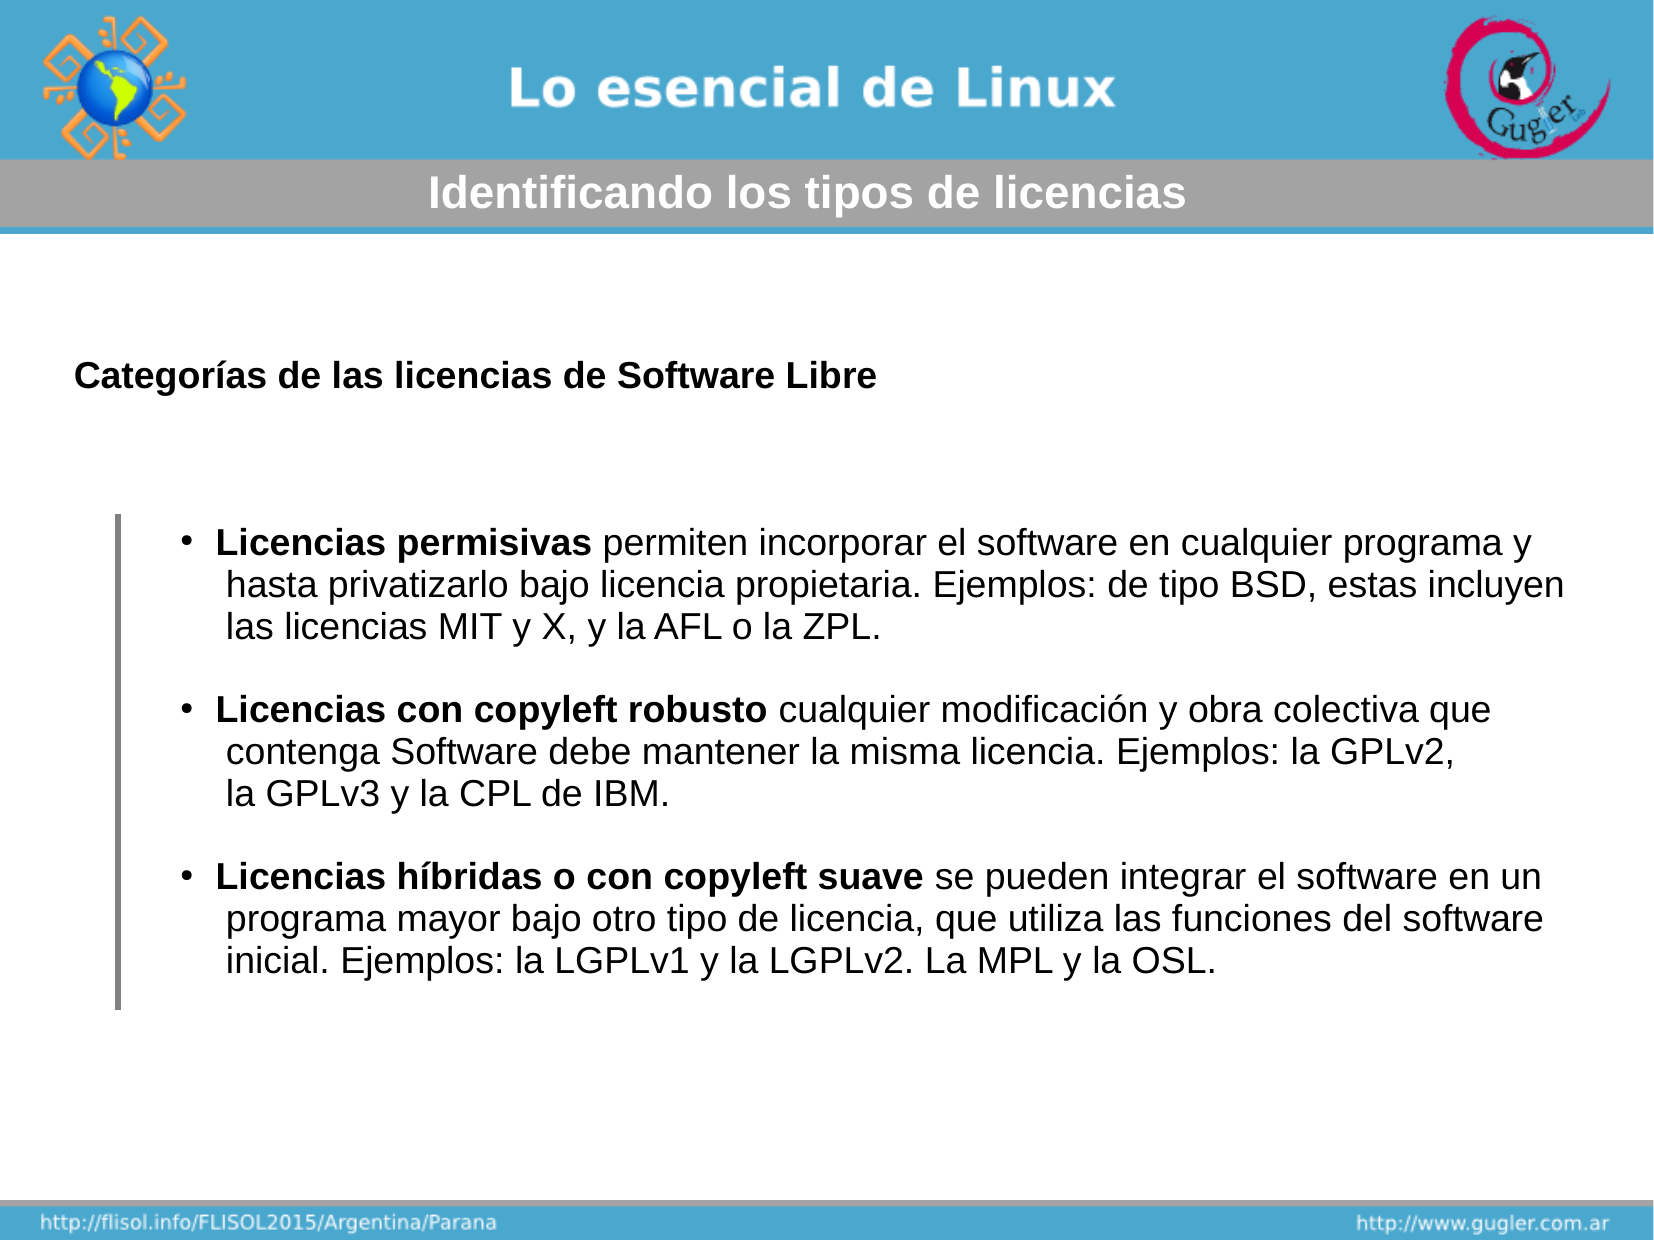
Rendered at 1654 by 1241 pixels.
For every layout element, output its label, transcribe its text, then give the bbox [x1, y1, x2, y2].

picture [0, 0, 1654, 234]
text_box Categorías de las licencias de Software Libre [59, 347, 1630, 405]
text_box Licencias permisivas permiten incorporar el software en cualquier programa y hasta privatizarlo bajo licencia propietaria. Ejemplos: de tipo BSD, estas incluyen las licencias MIT y X, y la AFL o la ZPL. Licencias con copyleft robusto cualquier modificación y obra colectiva que contenga Software debe mantener la misma licencia. Ejemplos: la GPLv2, la GPLv3 y la CPL de IBM. Licencias híbridas o con copyleft suave se pueden integrar el software en un programa mayor bajo otro tipo de licencia, que utiliza las funciones del software inicial. Ejemplos: la LGPLv1 y la LGPLv2. La MPL y la OSL. [165, 513, 1581, 990]
text_box Identificando los tipos de licencias [413, 159, 1205, 226]
picture [0, 1200, 1654, 1241]
